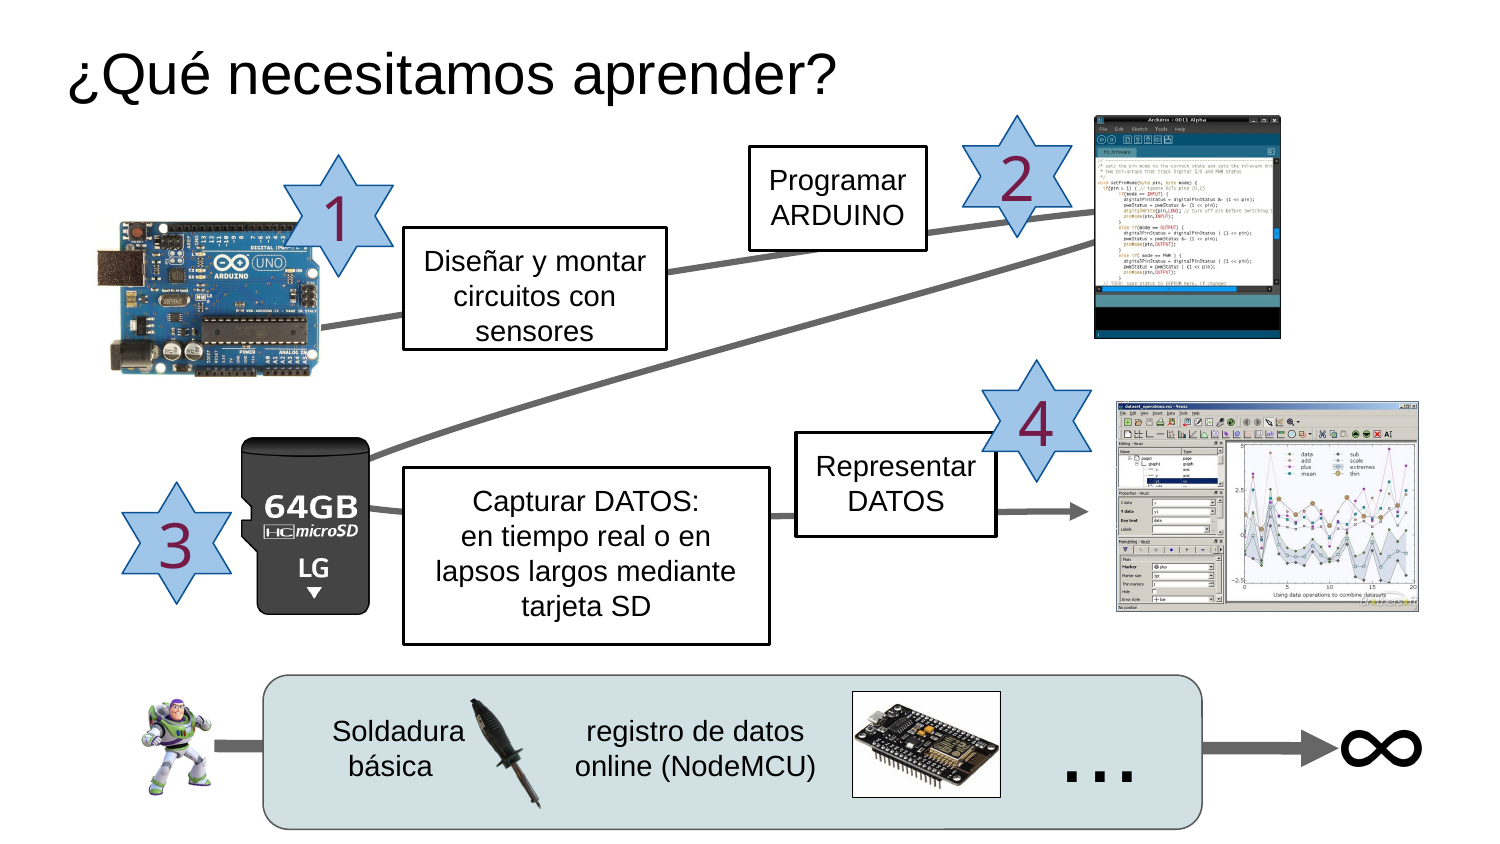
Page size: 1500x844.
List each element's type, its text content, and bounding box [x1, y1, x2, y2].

picture [94, 220, 321, 377]
text_box Representar DATOS [796, 432, 996, 537]
text_box ... [1043, 667, 1193, 797]
picture [1338, 705, 1424, 791]
text_box 1 [283, 154, 394, 277]
text_box registro de datos online (NodeMCU) [555, 711, 836, 784]
text_box Diseñar y montar circuitos con sensores [403, 227, 667, 350]
text_box ¿Qué necesitamos aprender? [51, 20, 1449, 115]
text_box 4 [982, 359, 1092, 483]
text_box Programar ARDUINO [749, 146, 927, 251]
picture [853, 692, 1000, 797]
picture [1094, 115, 1281, 339]
picture [139, 693, 215, 799]
picture [216, 437, 394, 615]
text_box Soldadura básica [289, 711, 504, 784]
text_box 2 [962, 115, 1072, 238]
text_box [263, 675, 1203, 830]
text_box Capturar DATOS: en tiempo real o en lapsos largos mediante tarjeta SD [403, 467, 770, 645]
picture [458, 688, 556, 819]
text_box 3 [122, 482, 232, 605]
picture [1116, 401, 1419, 612]
